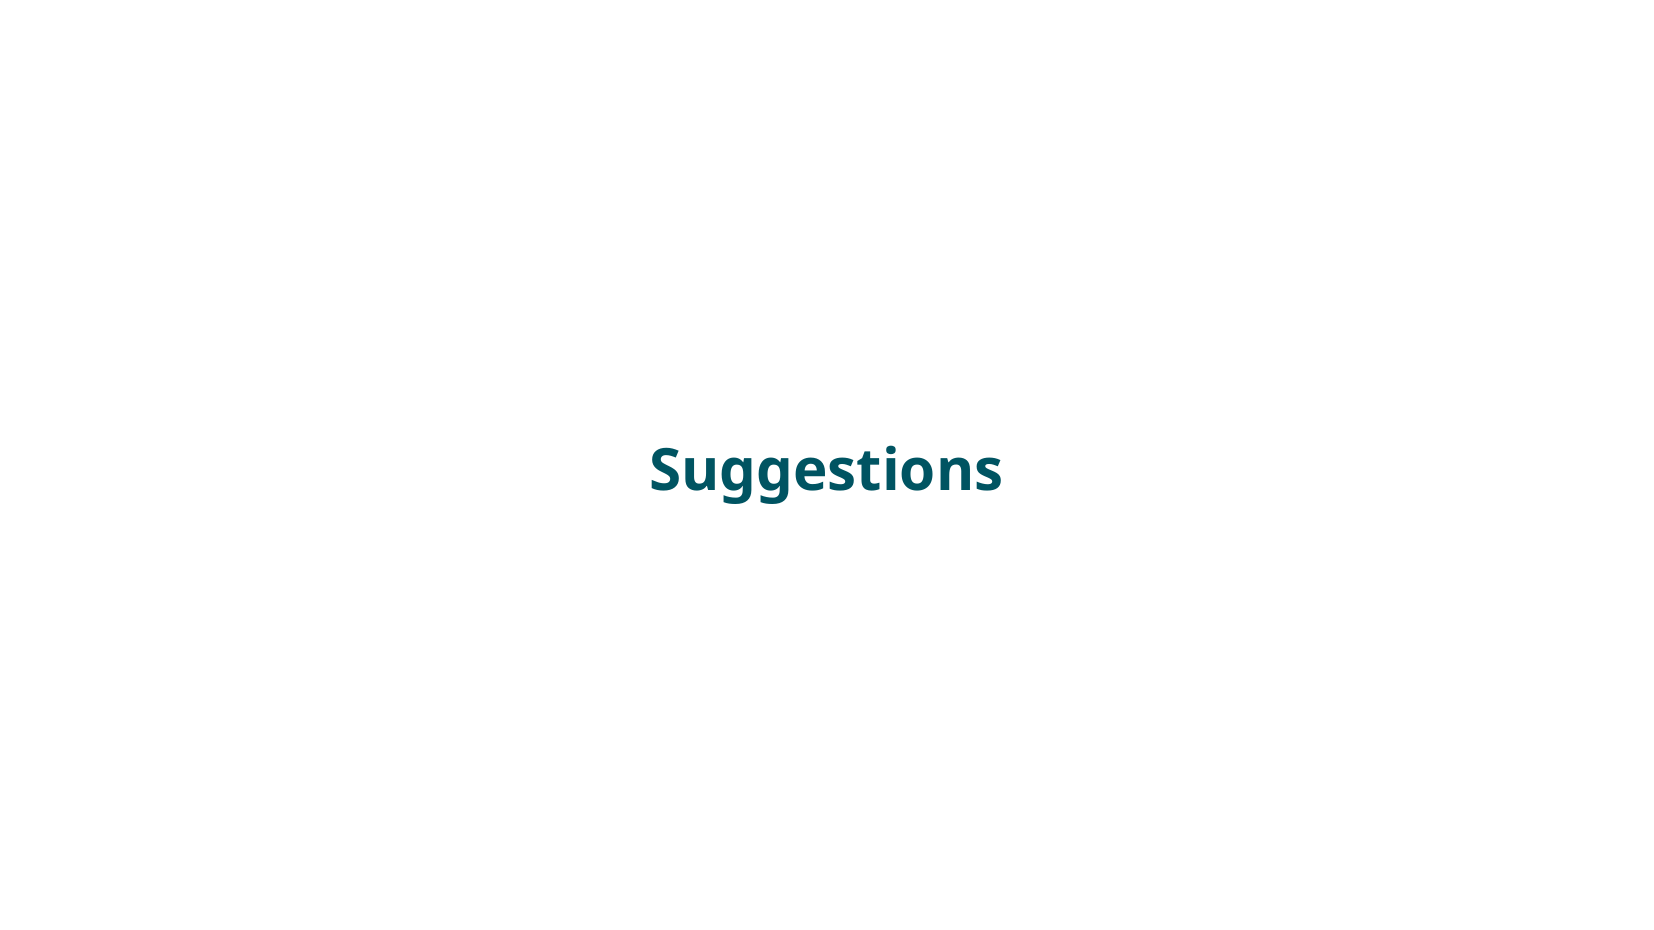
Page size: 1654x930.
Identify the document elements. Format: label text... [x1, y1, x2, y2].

text_box Suggestions [56, 417, 1597, 513]
